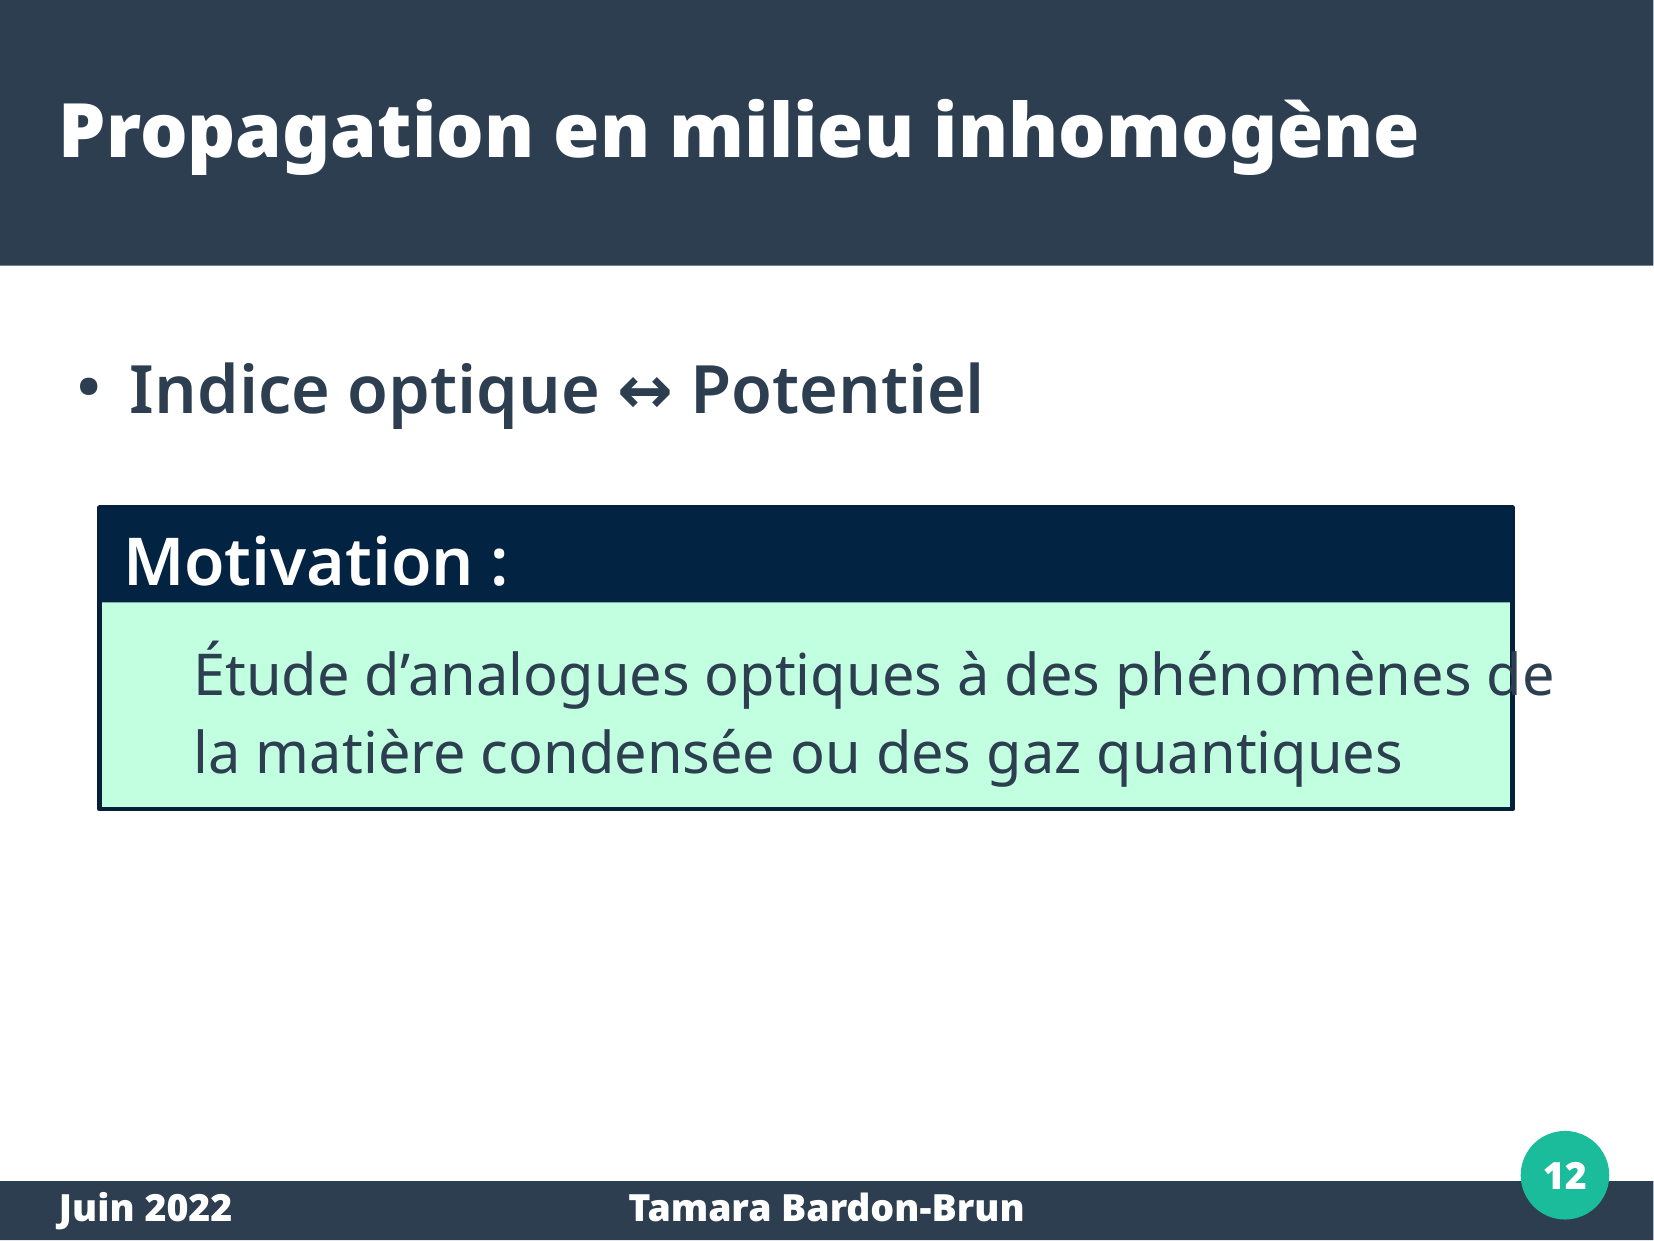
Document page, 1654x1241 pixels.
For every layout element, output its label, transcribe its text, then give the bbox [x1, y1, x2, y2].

text_box [99, 792, 1513, 810]
list Indice optique ↔ Potentiel [59, 342, 1595, 632]
title Propagation en milieu inhomogène [59, 49, 1595, 207]
list Motivation : Étude d’analogues optiques à des phénomènes de la matière condensée ou des gaz quantiques [53, 514, 1560, 792]
text_box [99, 508, 1513, 514]
